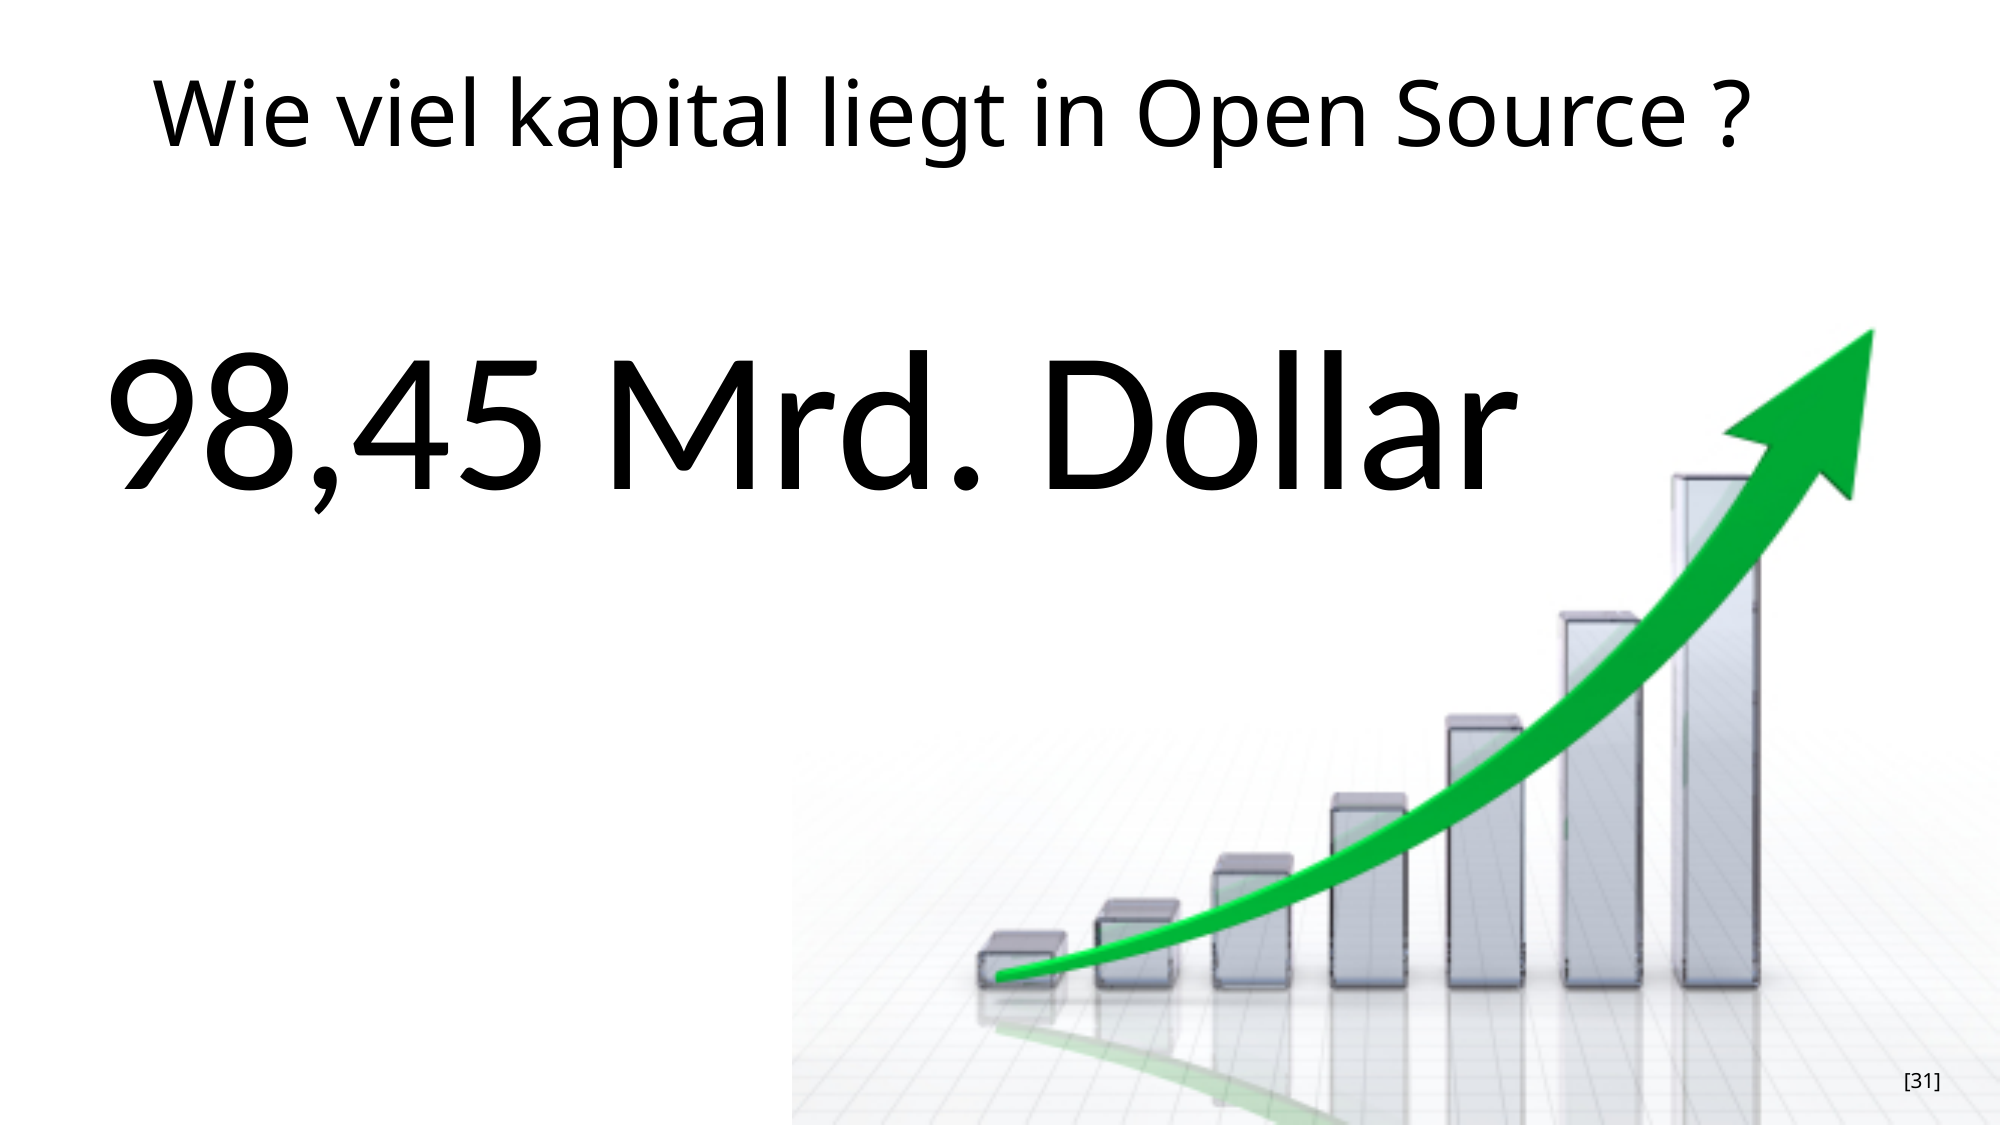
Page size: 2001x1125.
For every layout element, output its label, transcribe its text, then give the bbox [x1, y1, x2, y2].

title [31] [1889, 1063, 1985, 1097]
title Wie viel kapital liegt in Open Source ? [137, 59, 1863, 278]
picture [792, 277, 2000, 1125]
list 98,45 Mrd. Dollar [83, 309, 1561, 559]
